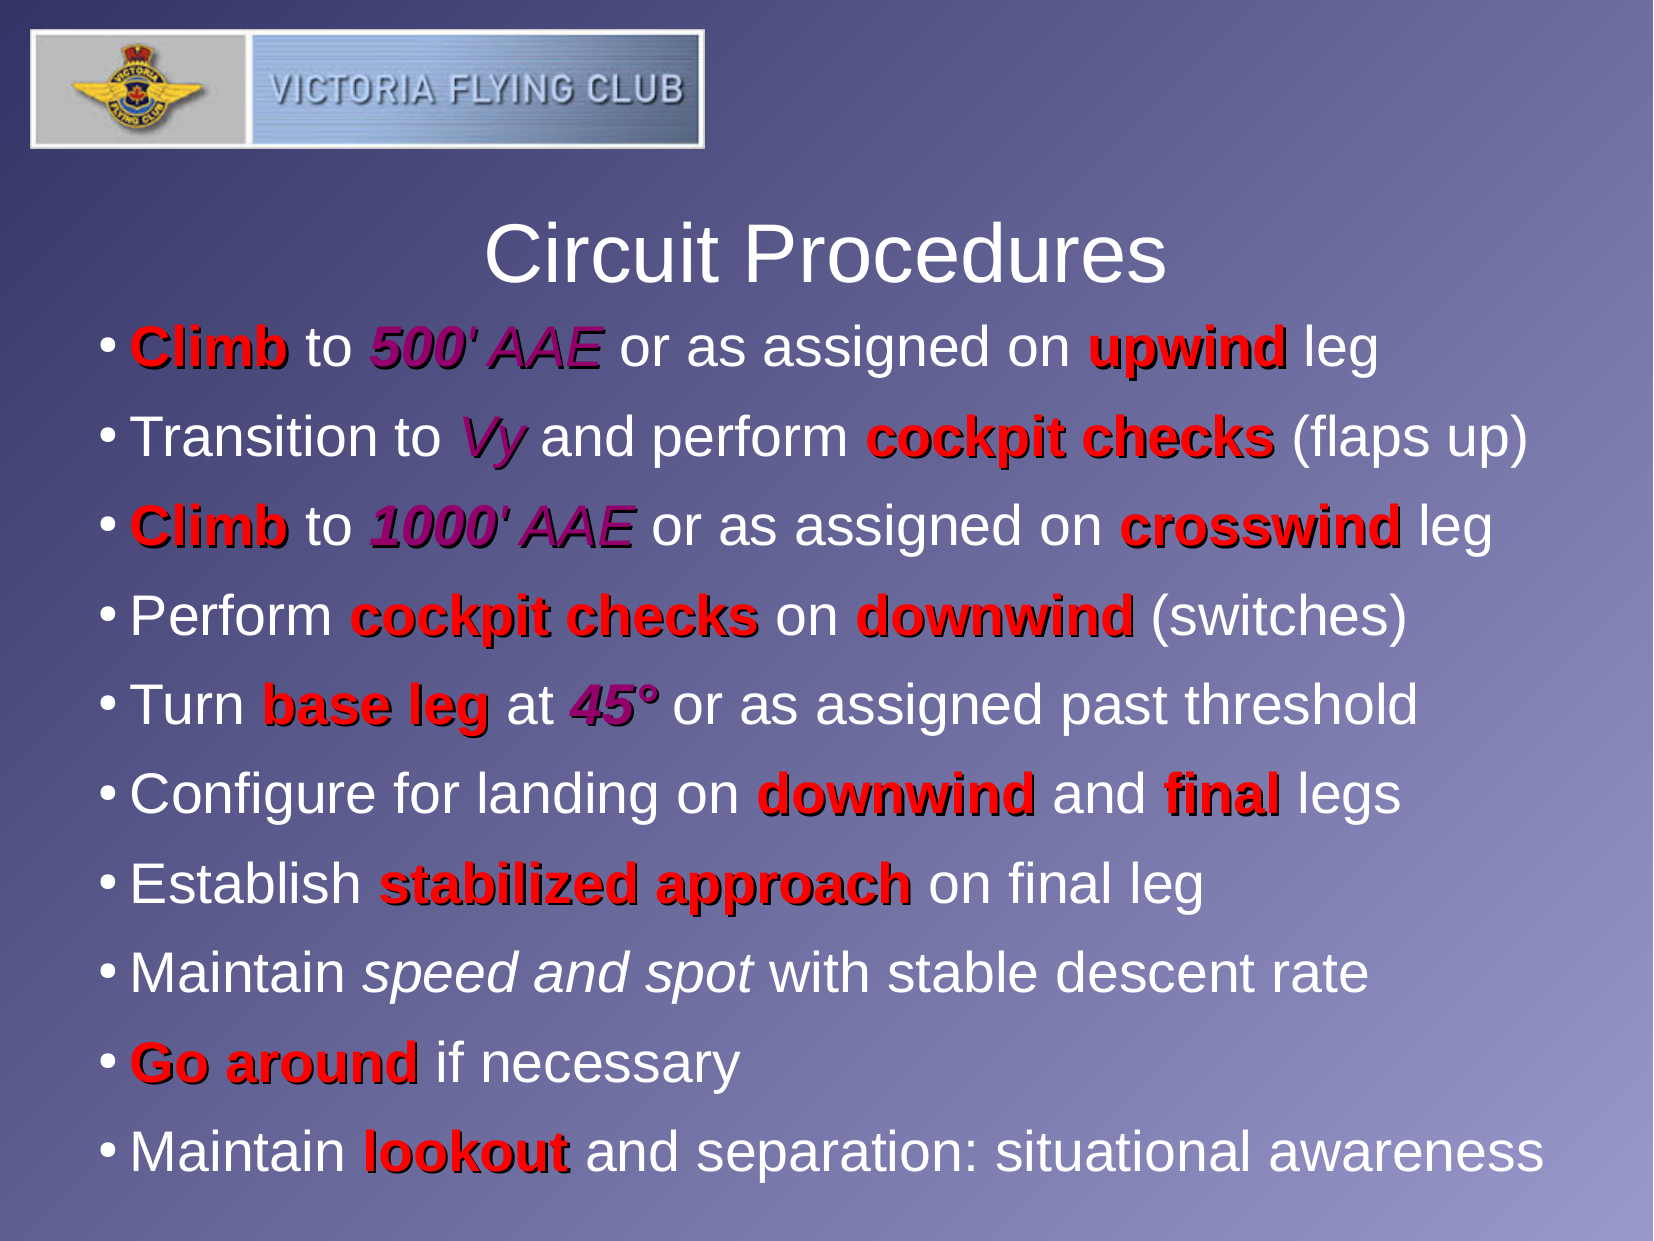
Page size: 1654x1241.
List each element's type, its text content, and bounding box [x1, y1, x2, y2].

list Climb to 500' AAE or as assigned on upwind leg Transition to Vy and perform cockpit checks (flaps up) Climb to 1000' AAE or as assigned on crosswind leg Perform cockpit checks on downwind (switches) Turn base leg at 45° or as assigned past threshold Configure for landing on downwind and final legs Establish stabilized approach on final leg Maintain speed and spot with stable descent rate Go around if necessary Maintain lookout and separation: situational awareness [82, 315, 1571, 1201]
picture [30, 29, 705, 149]
title Circuit Procedures [82, 150, 1571, 315]
